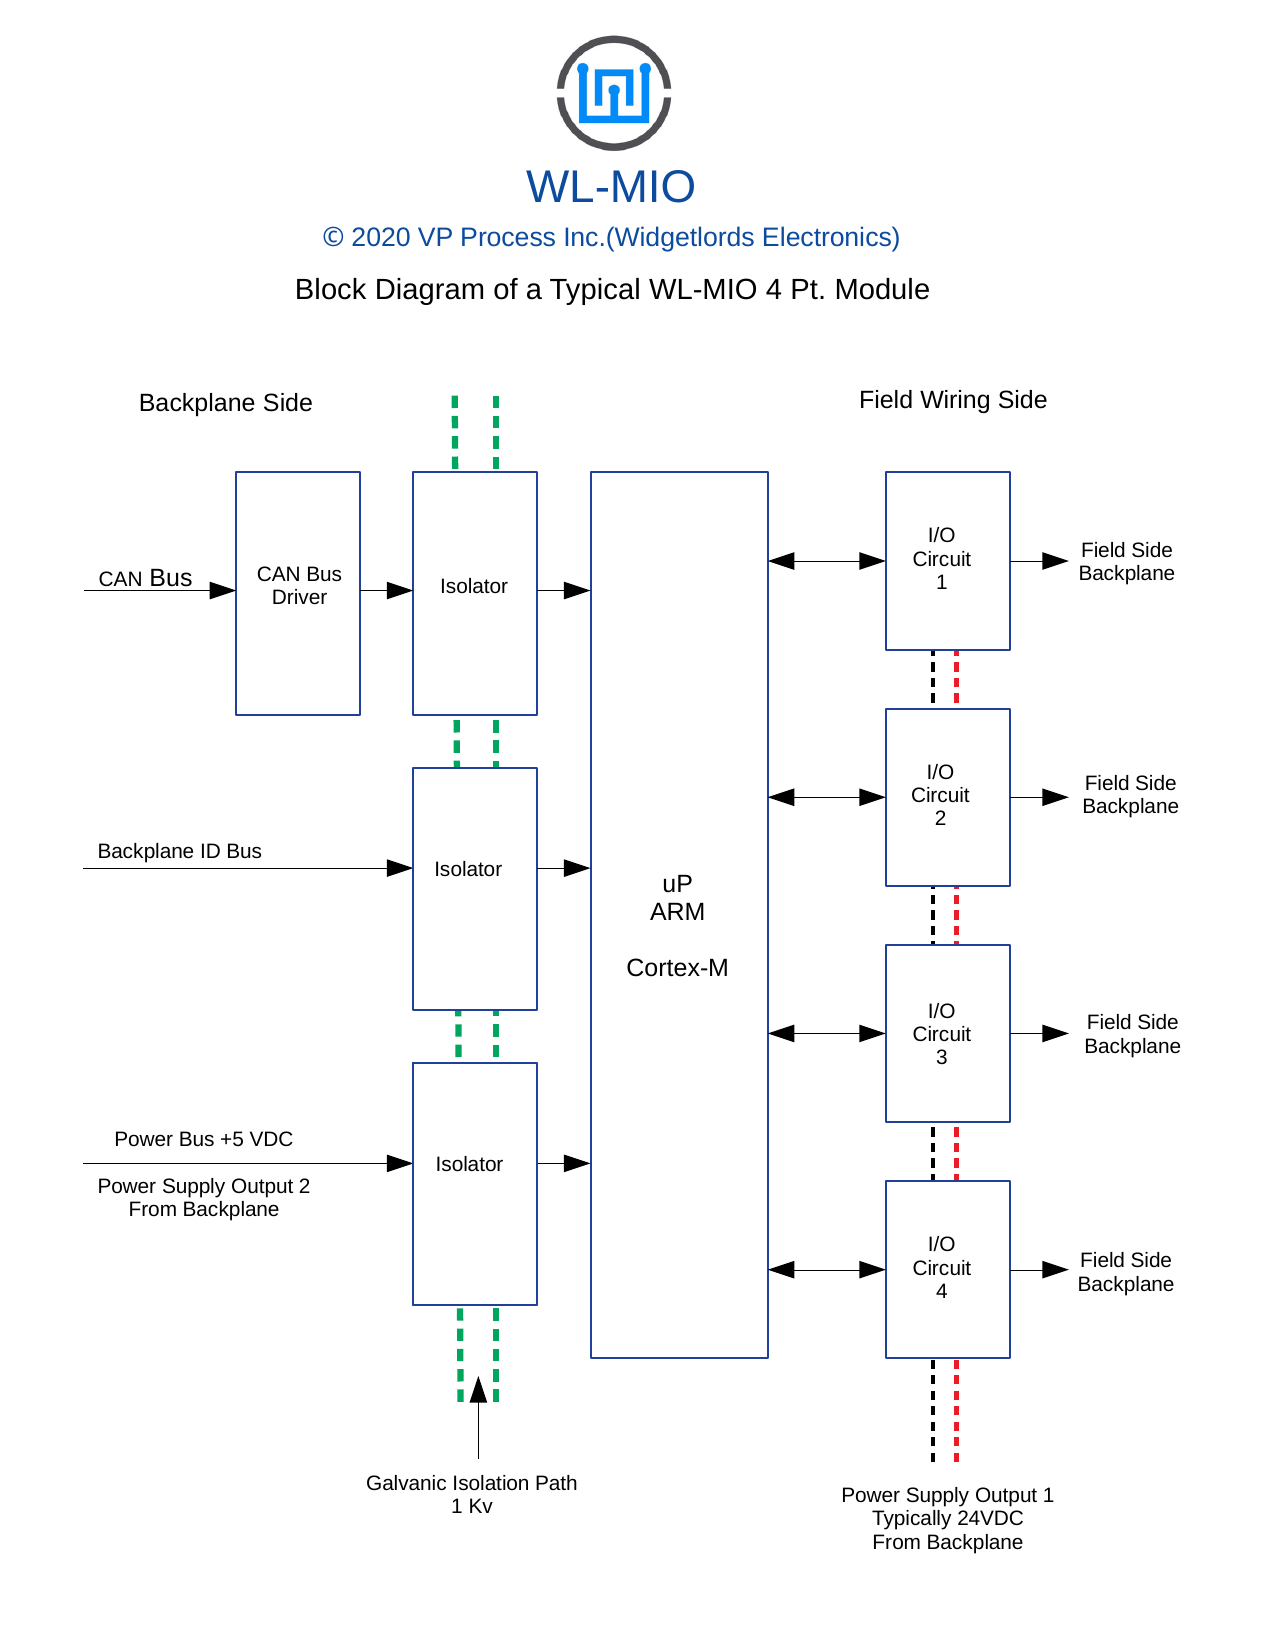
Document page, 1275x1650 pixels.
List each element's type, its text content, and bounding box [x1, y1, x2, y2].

text_box [413, 767, 538, 1010]
text_box [885, 944, 1010, 1123]
text_box I/O Circuit 1 [897, 516, 999, 616]
text_box [413, 472, 538, 715]
text_box uP ARM Cortex-M [611, 862, 745, 989]
text_box [885, 708, 1010, 886]
text_box Field Side Backplane [1063, 531, 1211, 631]
text_box Backplane Side [124, 381, 378, 491]
text_box Field Wiring Side [844, 377, 1203, 454]
text_box [413, 1062, 538, 1306]
text_box Backplane ID Bus [82, 832, 312, 904]
text_box [885, 1181, 1010, 1359]
text_box Field Side Backplane [1062, 1241, 1210, 1341]
text_box I/O Circuit 2 [896, 753, 997, 852]
text_box Isolator [419, 850, 532, 894]
text_box Isolator [420, 1145, 533, 1189]
text_box Power Supply Output 1 Typically 24VDC From Backplane [826, 1476, 1122, 1585]
picture [543, 23, 685, 153]
text_box [236, 491, 361, 715]
text_box I/O Circuit 4 [897, 1225, 999, 1325]
text_box Power Bus +5 VDC Power Supply Output 2 From Backplane [82, 1120, 367, 1252]
text_box I/O Circuit 3 [897, 992, 999, 1091]
text_box Block Diagram of a Typical WL-MIO 4 Pt. Module [280, 265, 960, 354]
text_box [885, 472, 1010, 650]
text_box Field Side Backplane [1067, 764, 1215, 864]
text_box [590, 472, 768, 1359]
text_box Isolator [425, 566, 538, 610]
text_box WL-MIO © 2020 VP Process Inc.(Widgetlords Electronics) [283, 153, 939, 265]
text_box CAN Bus [83, 556, 217, 628]
text_box Field Side Backplane [1069, 1003, 1217, 1103]
text_box CAN Bus Driver [242, 555, 375, 626]
text_box Galvanic Isolation Path 1 Kv [351, 1464, 638, 1564]
